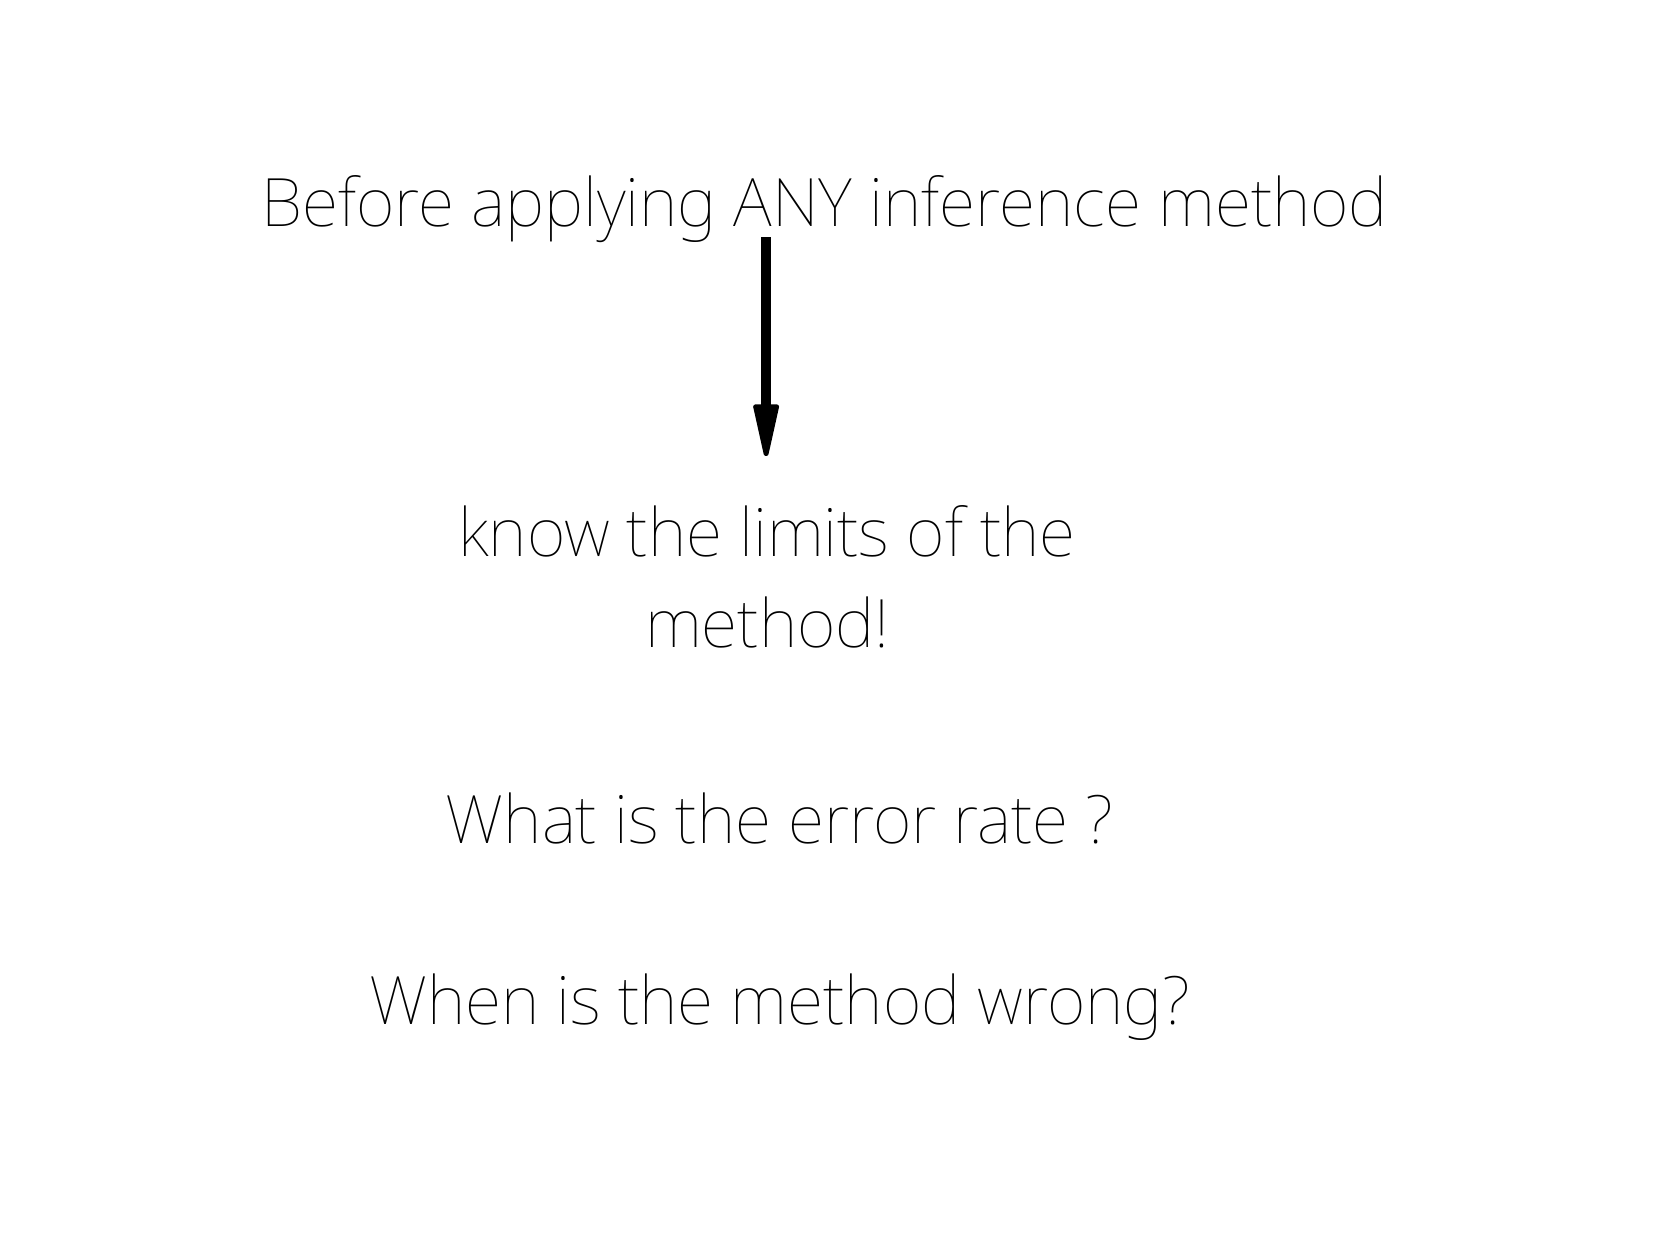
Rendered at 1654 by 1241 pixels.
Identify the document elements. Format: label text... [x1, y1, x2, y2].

text_box know the limits of the method! [320, 477, 1216, 643]
text_box What is the error rate ? When is the method wrong? [354, 764, 1214, 1004]
text_box Before applying ANY inference method [246, 147, 1423, 238]
